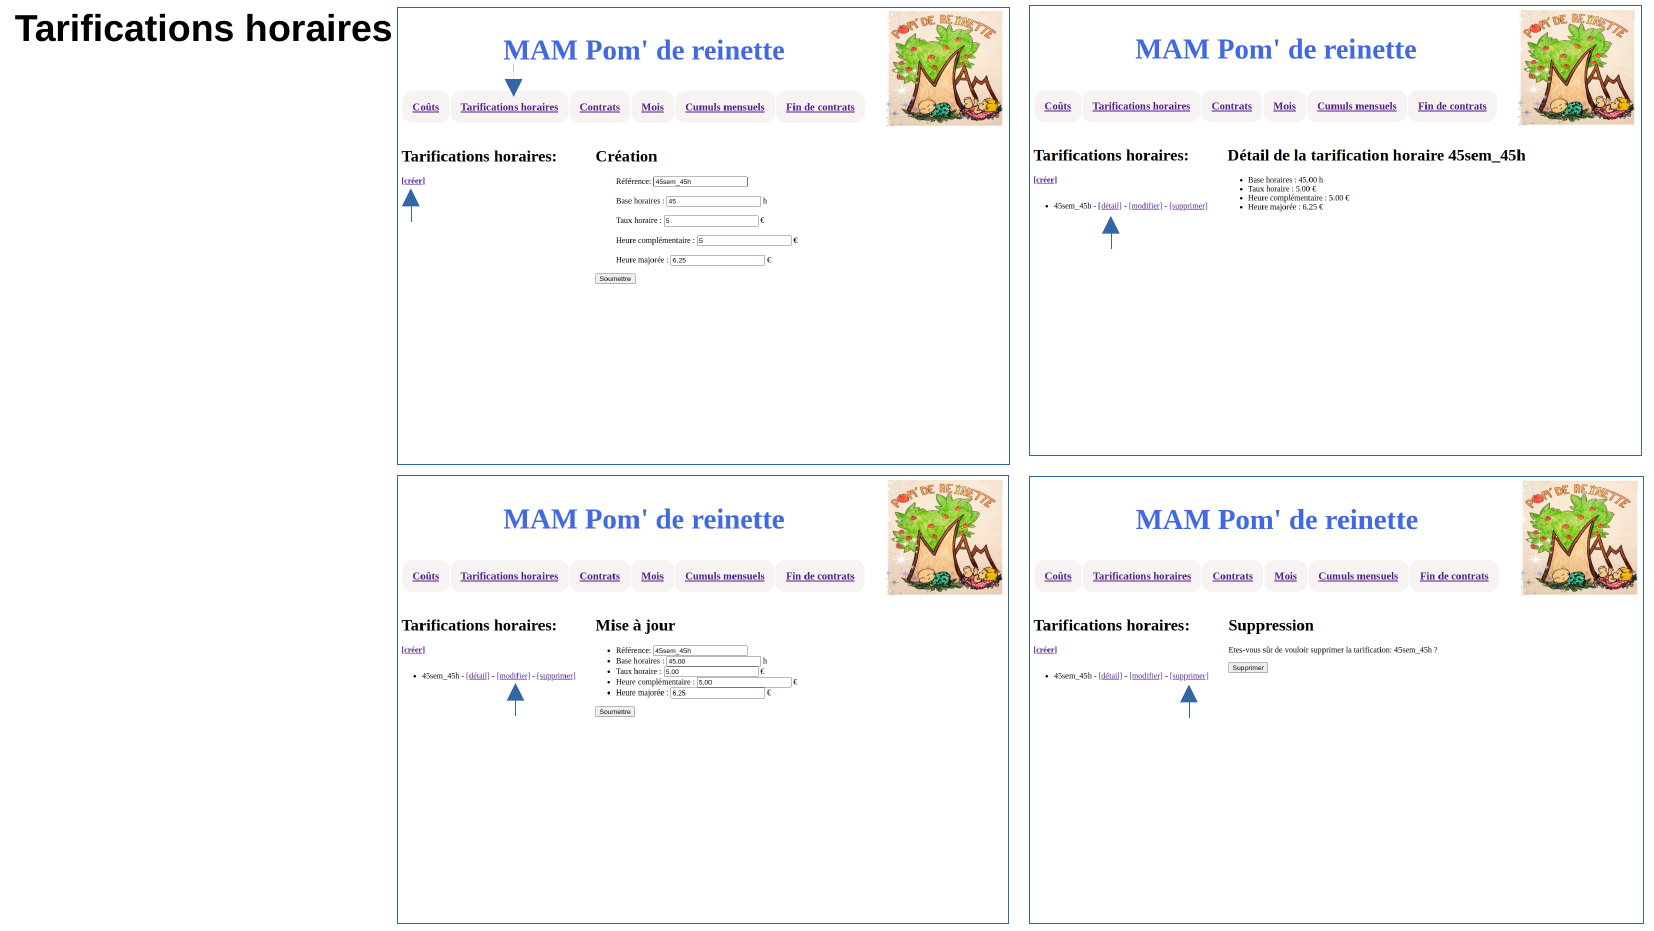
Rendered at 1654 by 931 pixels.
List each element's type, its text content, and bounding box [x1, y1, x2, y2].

text_box Tarifications horaires [0, 0, 411, 67]
picture [1029, 476, 1644, 924]
picture [1029, 5, 1642, 456]
picture [397, 475, 1009, 924]
picture [397, 7, 1010, 465]
